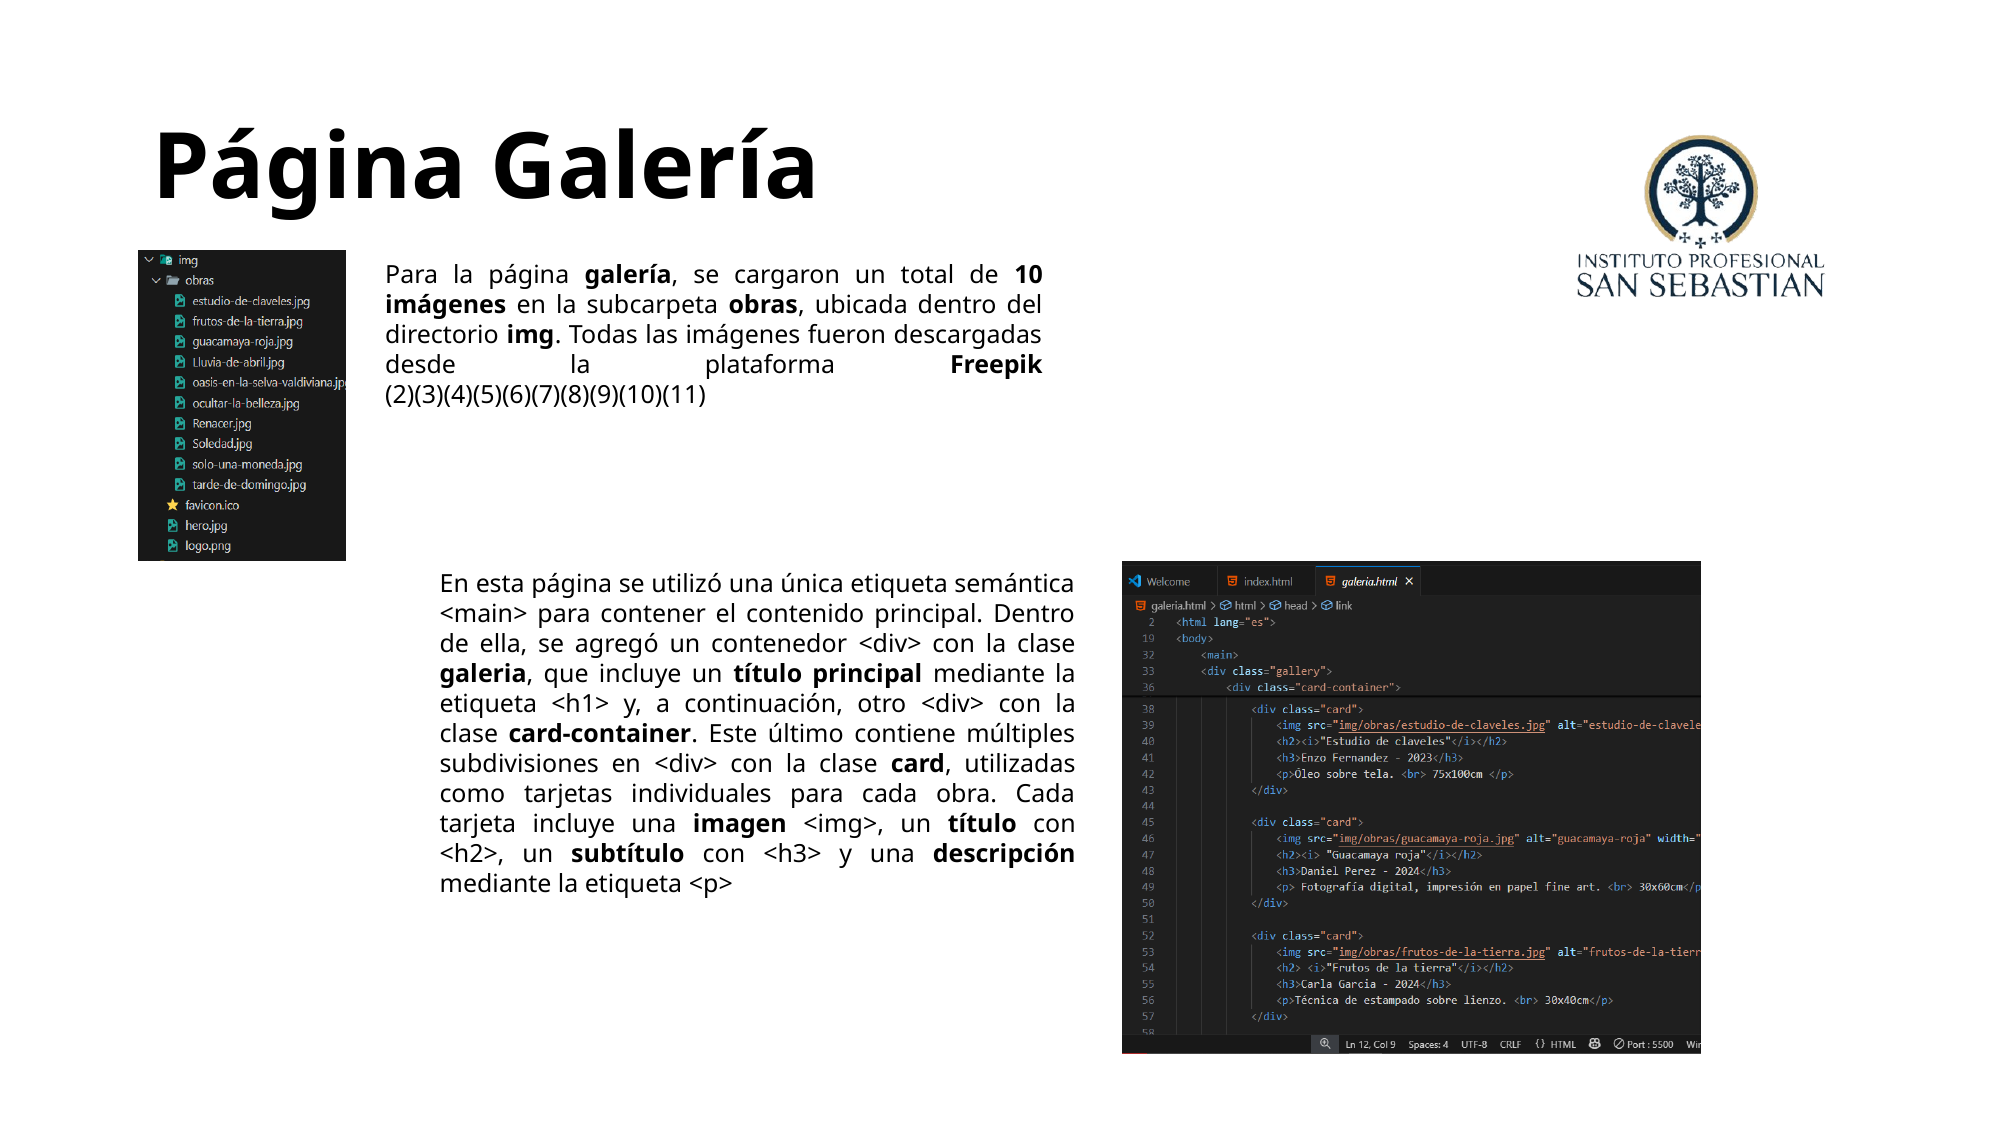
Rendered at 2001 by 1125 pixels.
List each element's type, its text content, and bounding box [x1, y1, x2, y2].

picture [138, 250, 346, 561]
text_box En esta página se utilizó una única etiqueta semántica <main> para contener el contenido principal. Dentro de ella, se agregó un contenedor <div> con la clase galeria, que incluye un título principal mediante la etiqueta <h1> y, a continuación, otro <div> con la clase card-container. Este último contiene múltiples subdivisiones en <div> con la clase card, utilizadas como tarjetas individuales para cada obra. Cada tarjeta incluye una imagen <img>, un título con <h2>, un subtítulo con <h3> y una descripción mediante la etiqueta <p> [424, 560, 1091, 879]
text_box Para la página galería, se cargaron un total de 10 imágenes en la subcarpeta obras, ubicada dentro del directorio img. Todas las imágenes fueron descargadas desde la plataforma Freepik (2)(3)(4)(5)(6)(7)(8)(9)(10)(11) [370, 251, 1061, 434]
title Página Galería [137, 59, 1863, 278]
list [91, 315, 1500, 1009]
picture [1122, 561, 1701, 1054]
picture [1546, 66, 1855, 380]
